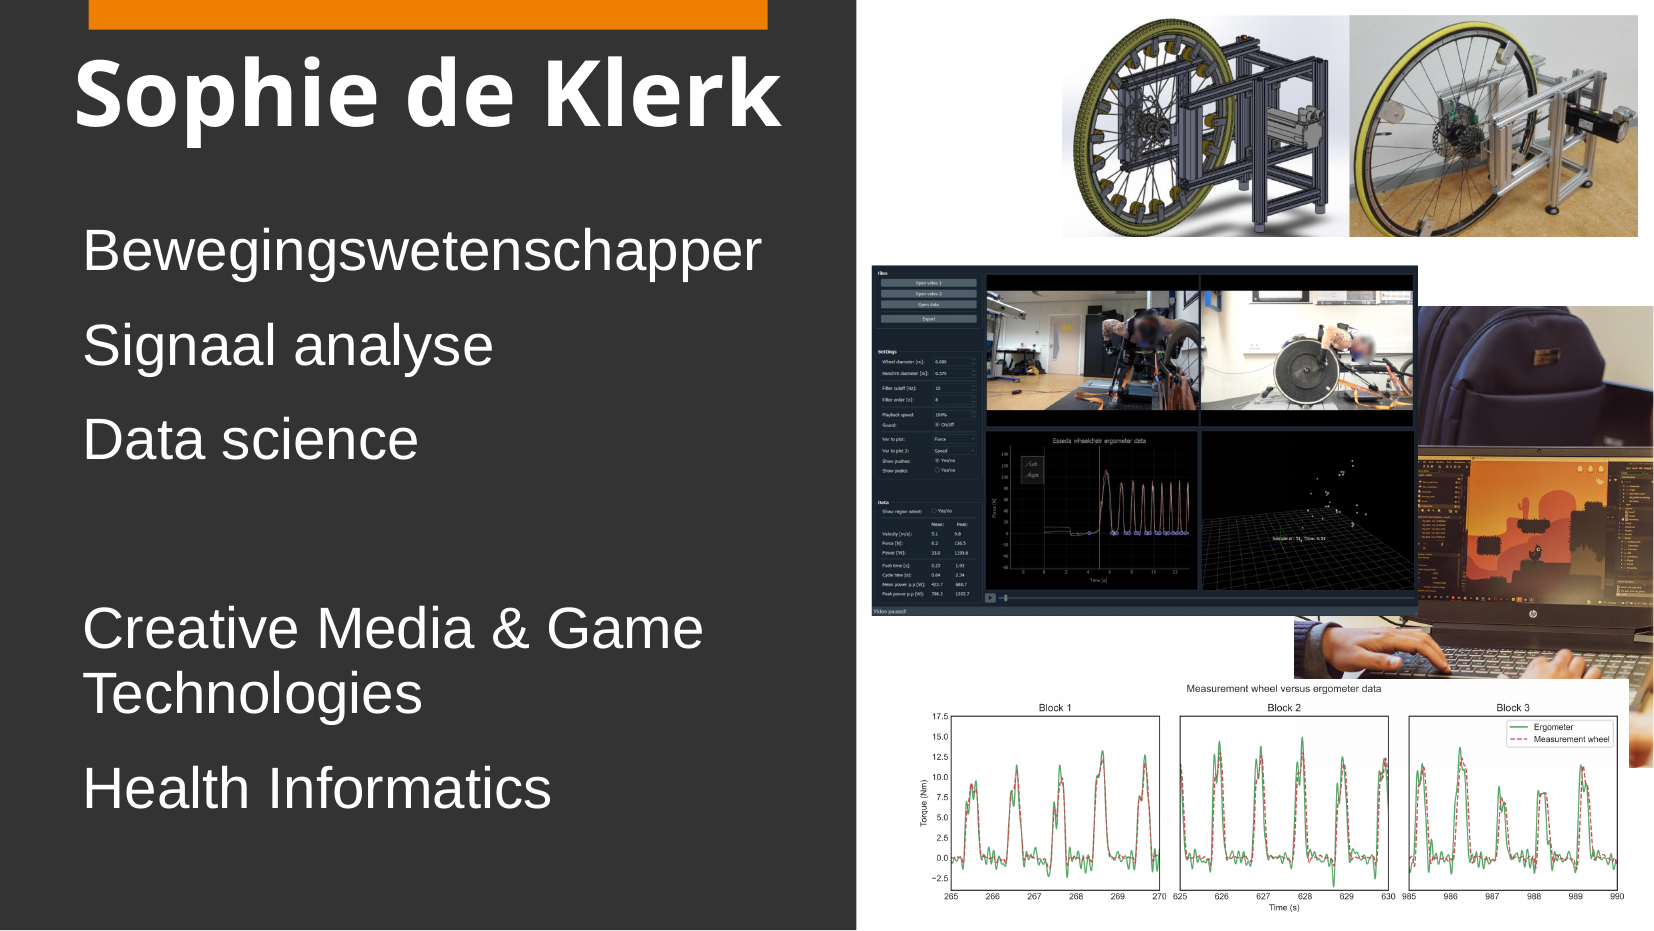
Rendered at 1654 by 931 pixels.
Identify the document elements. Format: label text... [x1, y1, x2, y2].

list Bewegingswetenschapper Signaal analyse Data science Creative Media & Game Technologies Health Informatics [82, 217, 768, 857]
title Sophie de Klerk [41, 0, 815, 211]
text_box [88, 0, 768, 30]
text_box [0, 0, 857, 931]
picture [871, 265, 1654, 916]
picture [1062, 14, 1638, 237]
